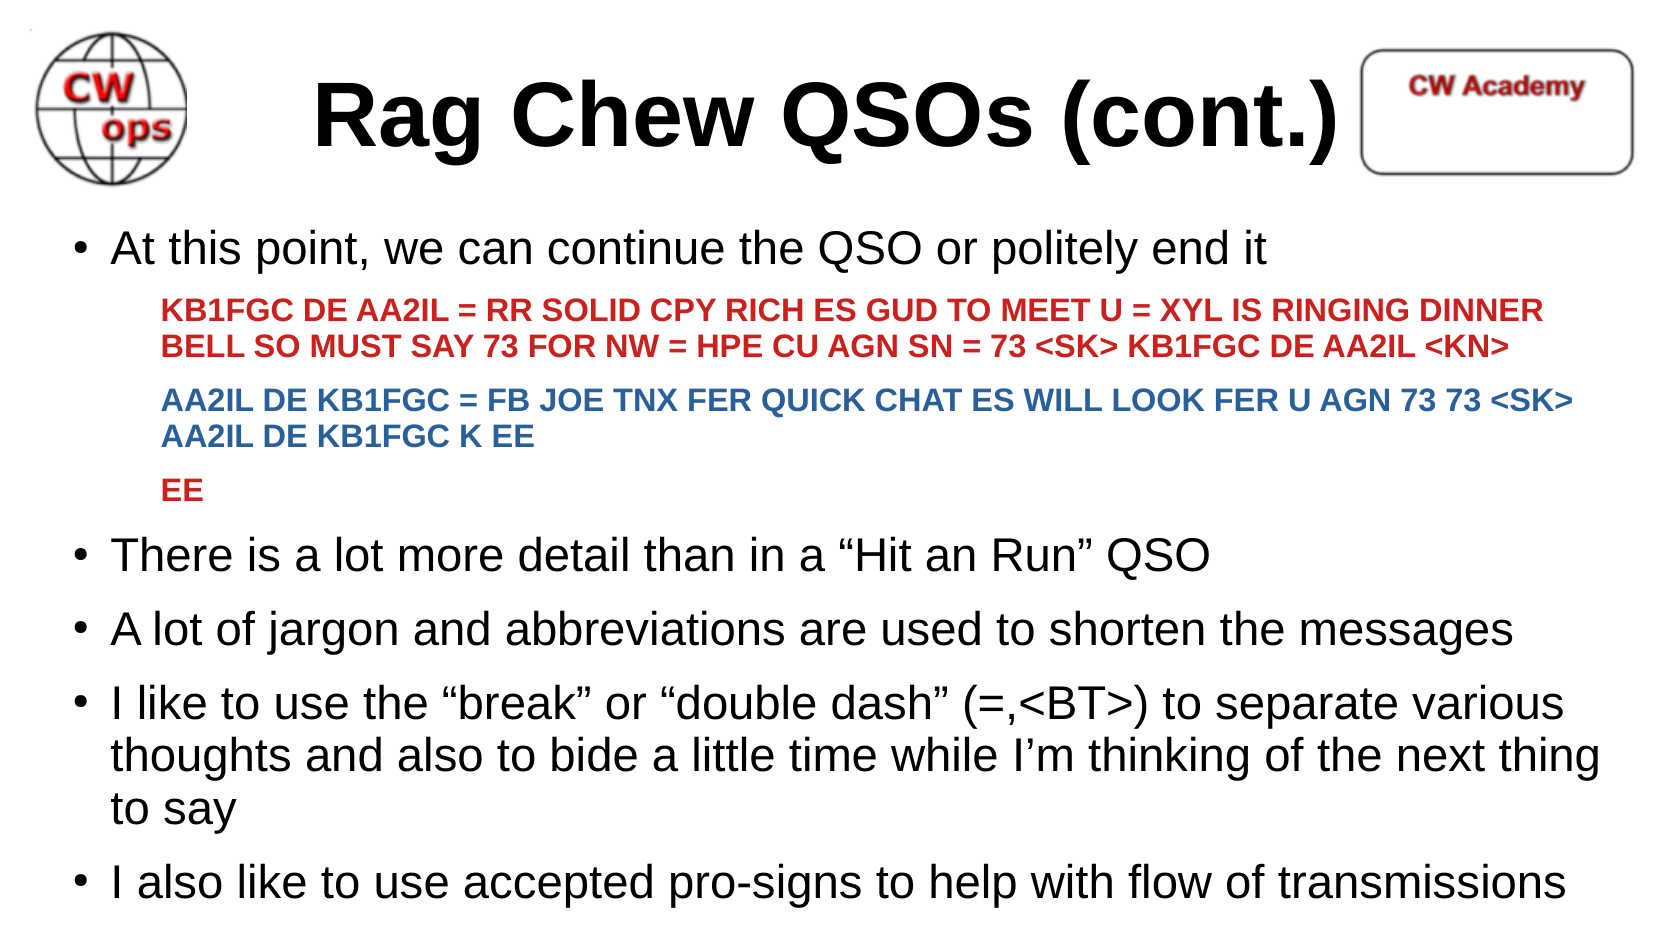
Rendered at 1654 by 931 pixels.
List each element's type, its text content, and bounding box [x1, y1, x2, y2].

picture [1571, 37, 1640, 186]
picture [30, 29, 187, 194]
title Rag Chew QSOs (cont.) [82, 37, 1571, 193]
list At this point, we can continue the QSO or politely end it KB1FGC DE AA2IL = RR SOLID CPY RICH ES GUD TO MEET U = XYL IS RINGING DINNER BELL SO MUST SAY 73 FOR NW = HPE CU AGN SN = 73 <SK> KB1FGC DE AA2IL <KN> AA2IL DE KB1FGC = FB JOE TNX FER QUICK CHAT ES WILL LOOK FER U AGN 73 73 <SK> AA2IL DE KB1FGC K EE EE There is a lot more detail than in a “Hit an Run” QSO A lot of jargon and abbreviations are used to shorten the messages I like to use the “break” or “double dash” (=,<BT>) to separate various thoughts and also to bide a little time while I’m thinking of the next thing to say I also like to use accepted pro-signs to help with flow of transmissions [60, 222, 1609, 912]
